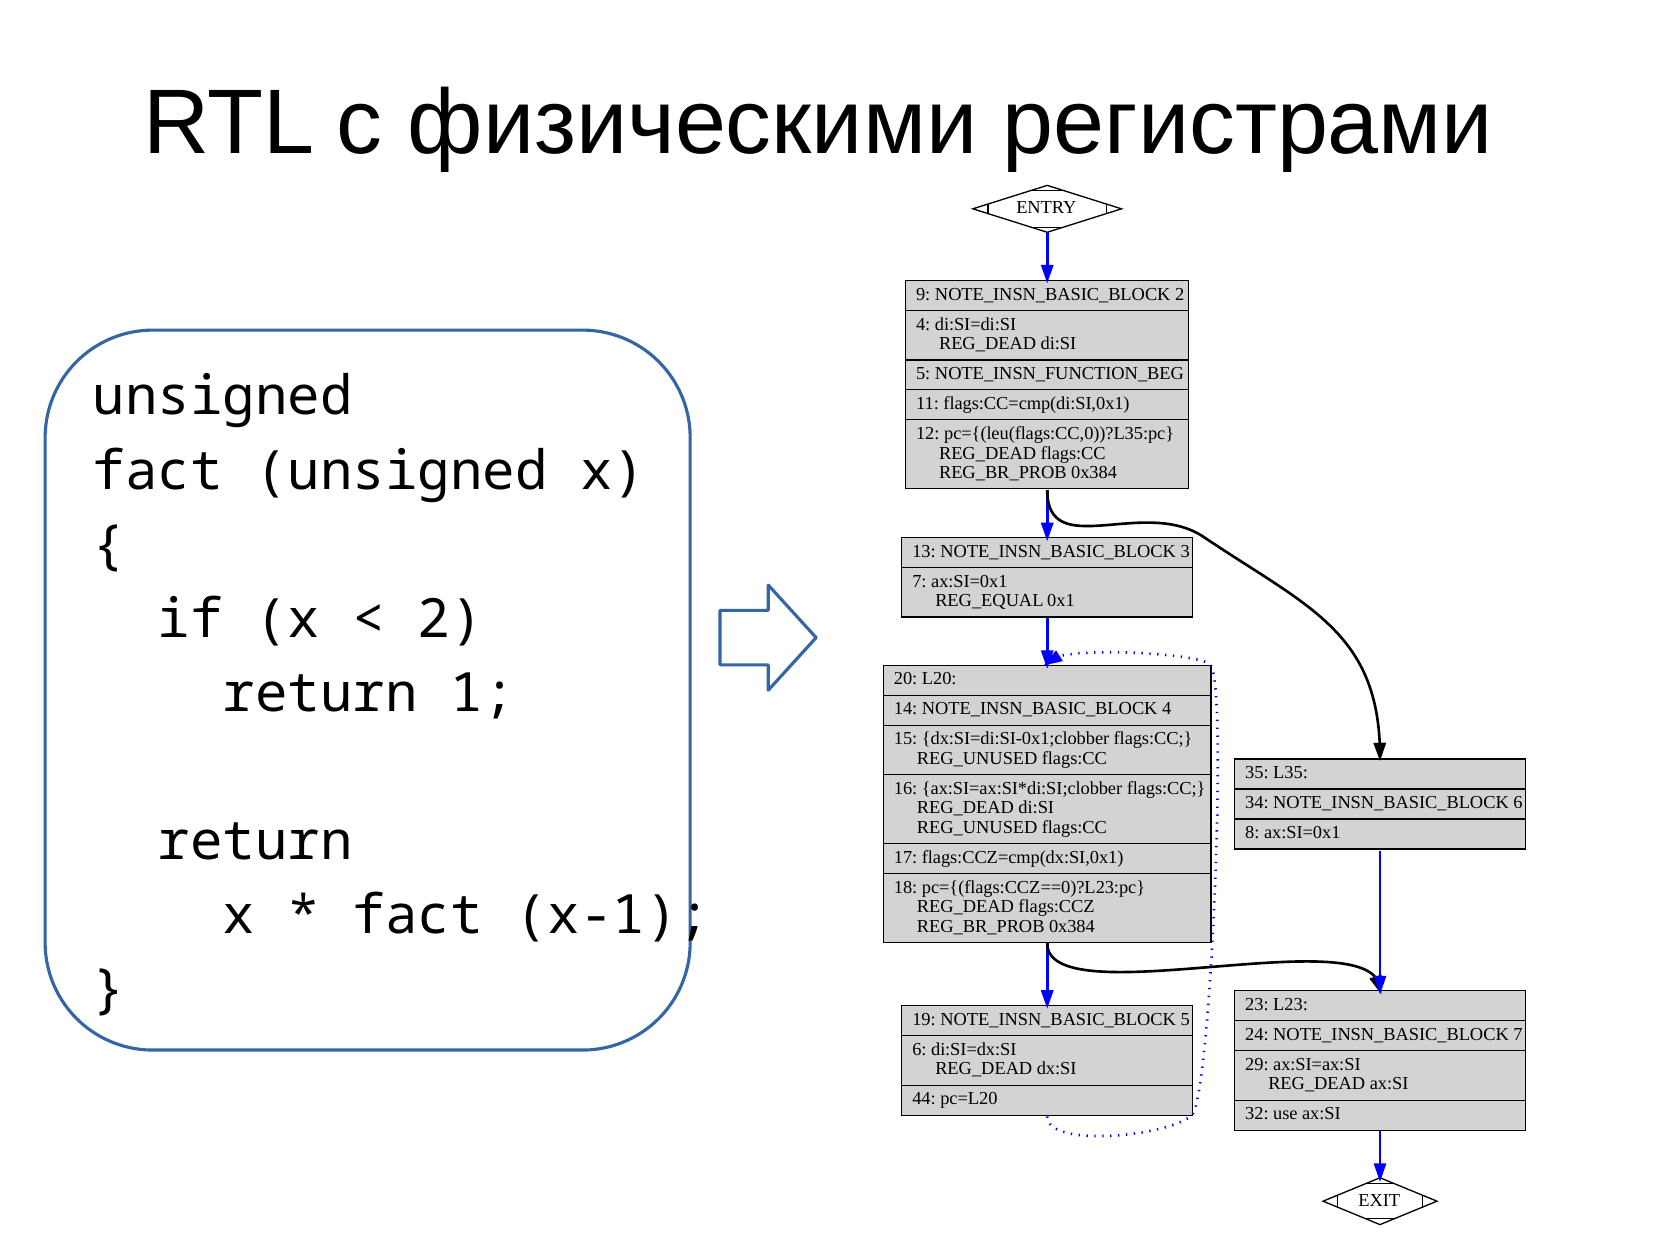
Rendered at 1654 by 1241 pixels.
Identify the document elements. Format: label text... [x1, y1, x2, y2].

text_box [720, 585, 817, 691]
text_box unsigned fact (unsigned x) { if (x < 2) return 1; return x * fact (x-1); } [45, 330, 691, 1051]
title RTL с физическими регистрами [75, 17, 1564, 226]
picture [821, 180, 1531, 1231]
